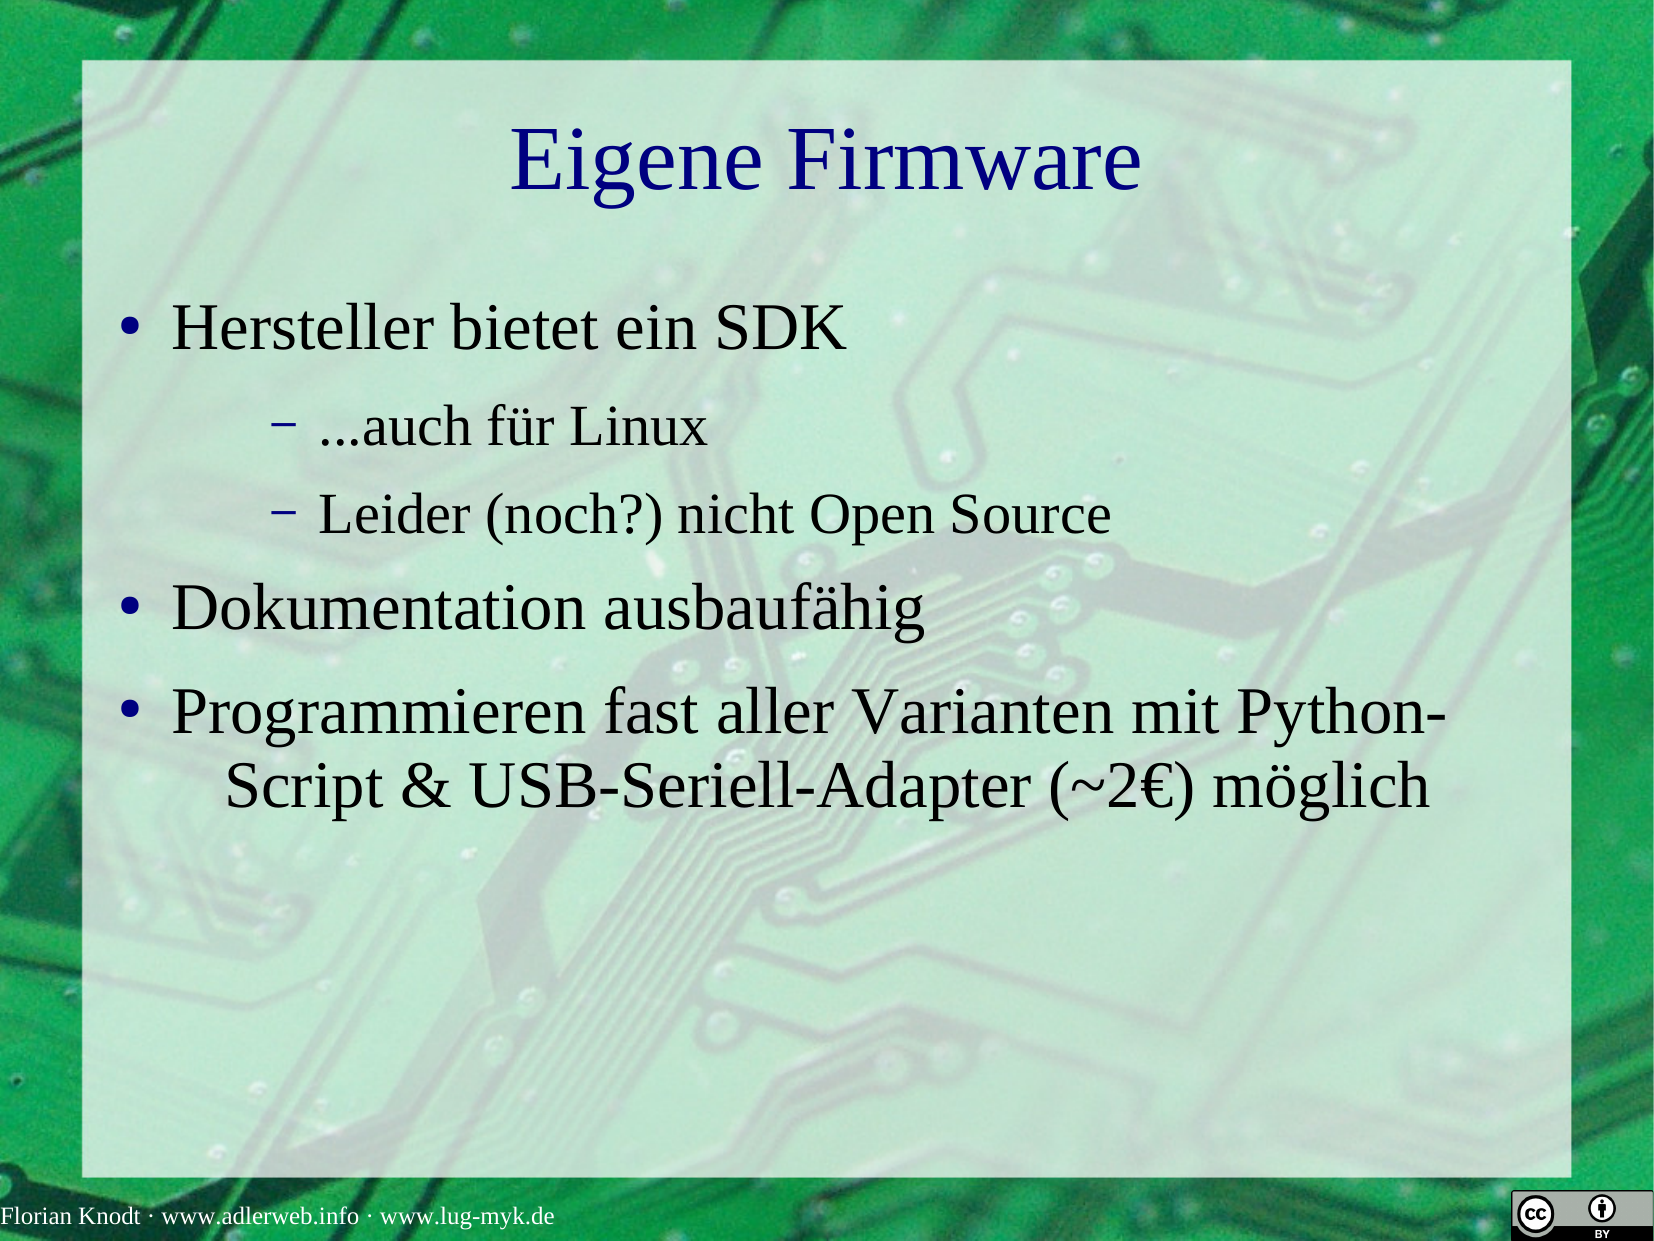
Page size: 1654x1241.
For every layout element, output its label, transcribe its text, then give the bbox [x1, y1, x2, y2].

picture [0, 0, 1654, 1241]
list Hersteller bietet ein SDK ...auch für Linux Leider (noch?) nicht Open Source Dokumentation ausbaufähig Programmieren fast aller Varianten mit Python-Script & USB-Seriell-Adapter (~2€) möglich [82, 290, 1571, 1010]
title Eigene Firmware [82, 55, 1571, 263]
